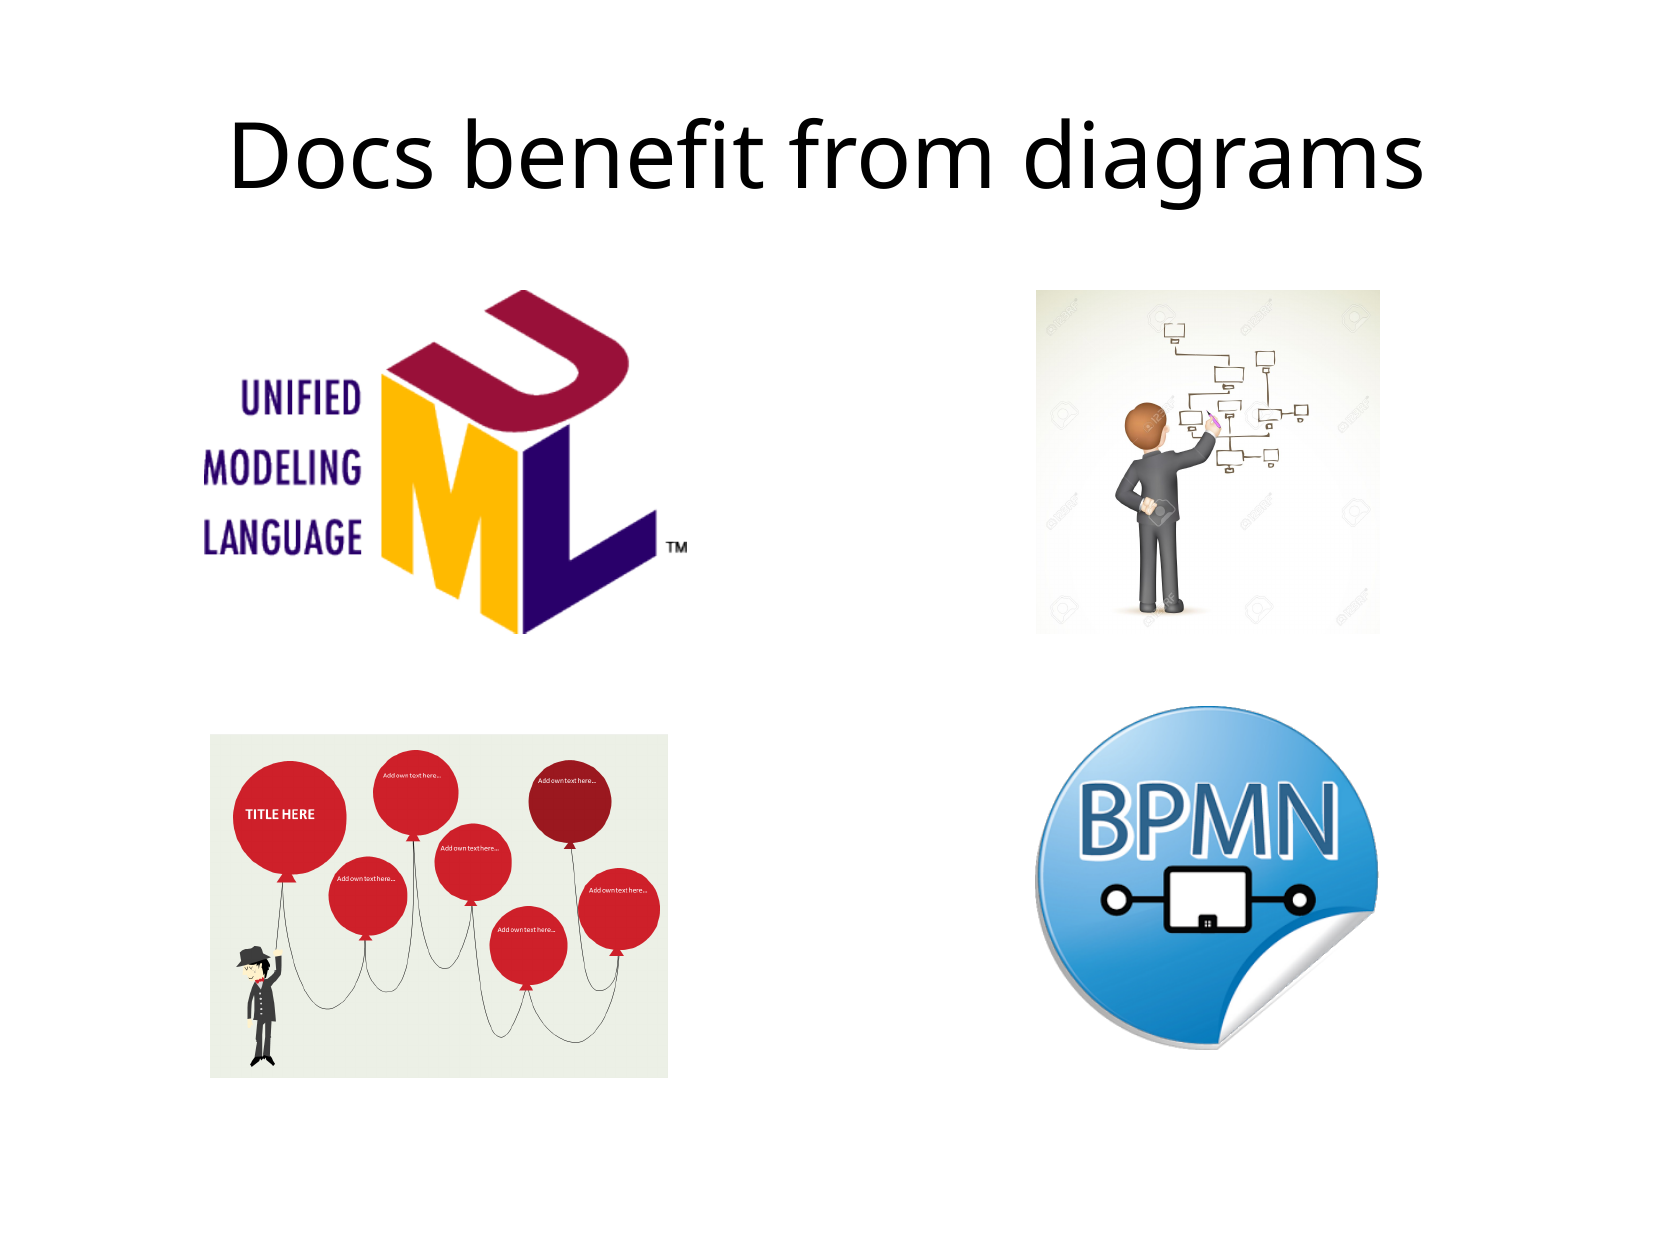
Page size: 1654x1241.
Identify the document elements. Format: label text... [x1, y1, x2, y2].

picture [210, 734, 668, 1079]
picture [1035, 706, 1379, 1051]
title Docs benefit from diagrams [82, 49, 1571, 257]
picture [204, 290, 687, 634]
picture [1036, 290, 1380, 634]
